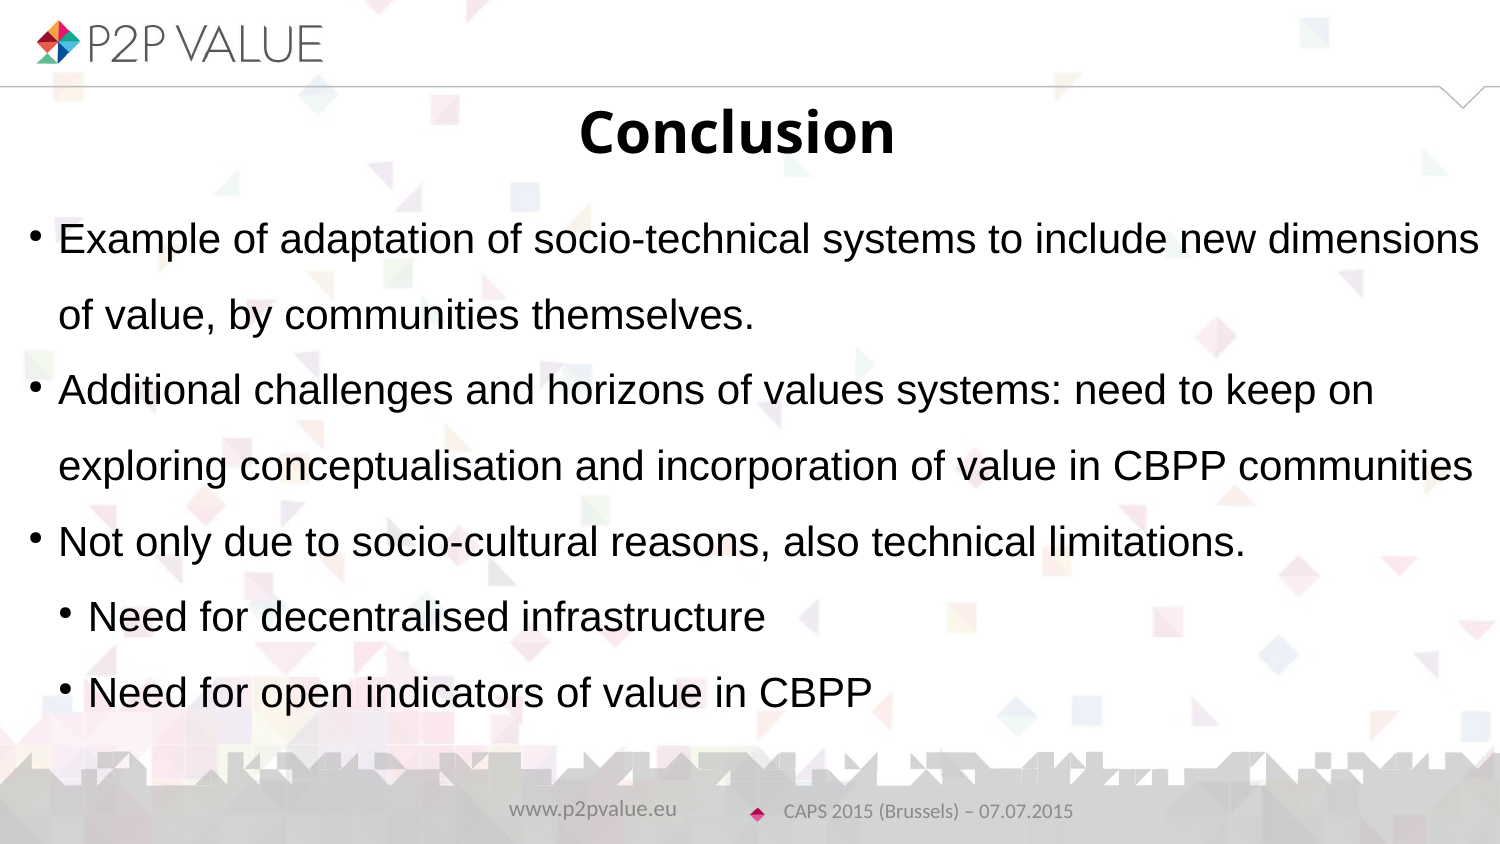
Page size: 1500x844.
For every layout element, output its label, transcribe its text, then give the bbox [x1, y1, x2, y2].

text_box CAPS 2015 (Brussels) – 07.07.2015 [770, 787, 1463, 833]
title Conclusion [276, 86, 1198, 175]
subtitle Example of adaptation of socio-technical systems to include new dimensions of value, by communities themselves. Additional challenges and horizons of values systems: need to keep on exploring conceptualisation and incorporation of value in CBPP communities Not only due to socio-cultural reasons, also technical limitations. Need for decentralised infrastructure Need for open indicators of value in CBPP [15, 180, 1496, 736]
text_box www.p2pvalue.eu [502, 786, 721, 827]
picture [0, 0, 1500, 844]
